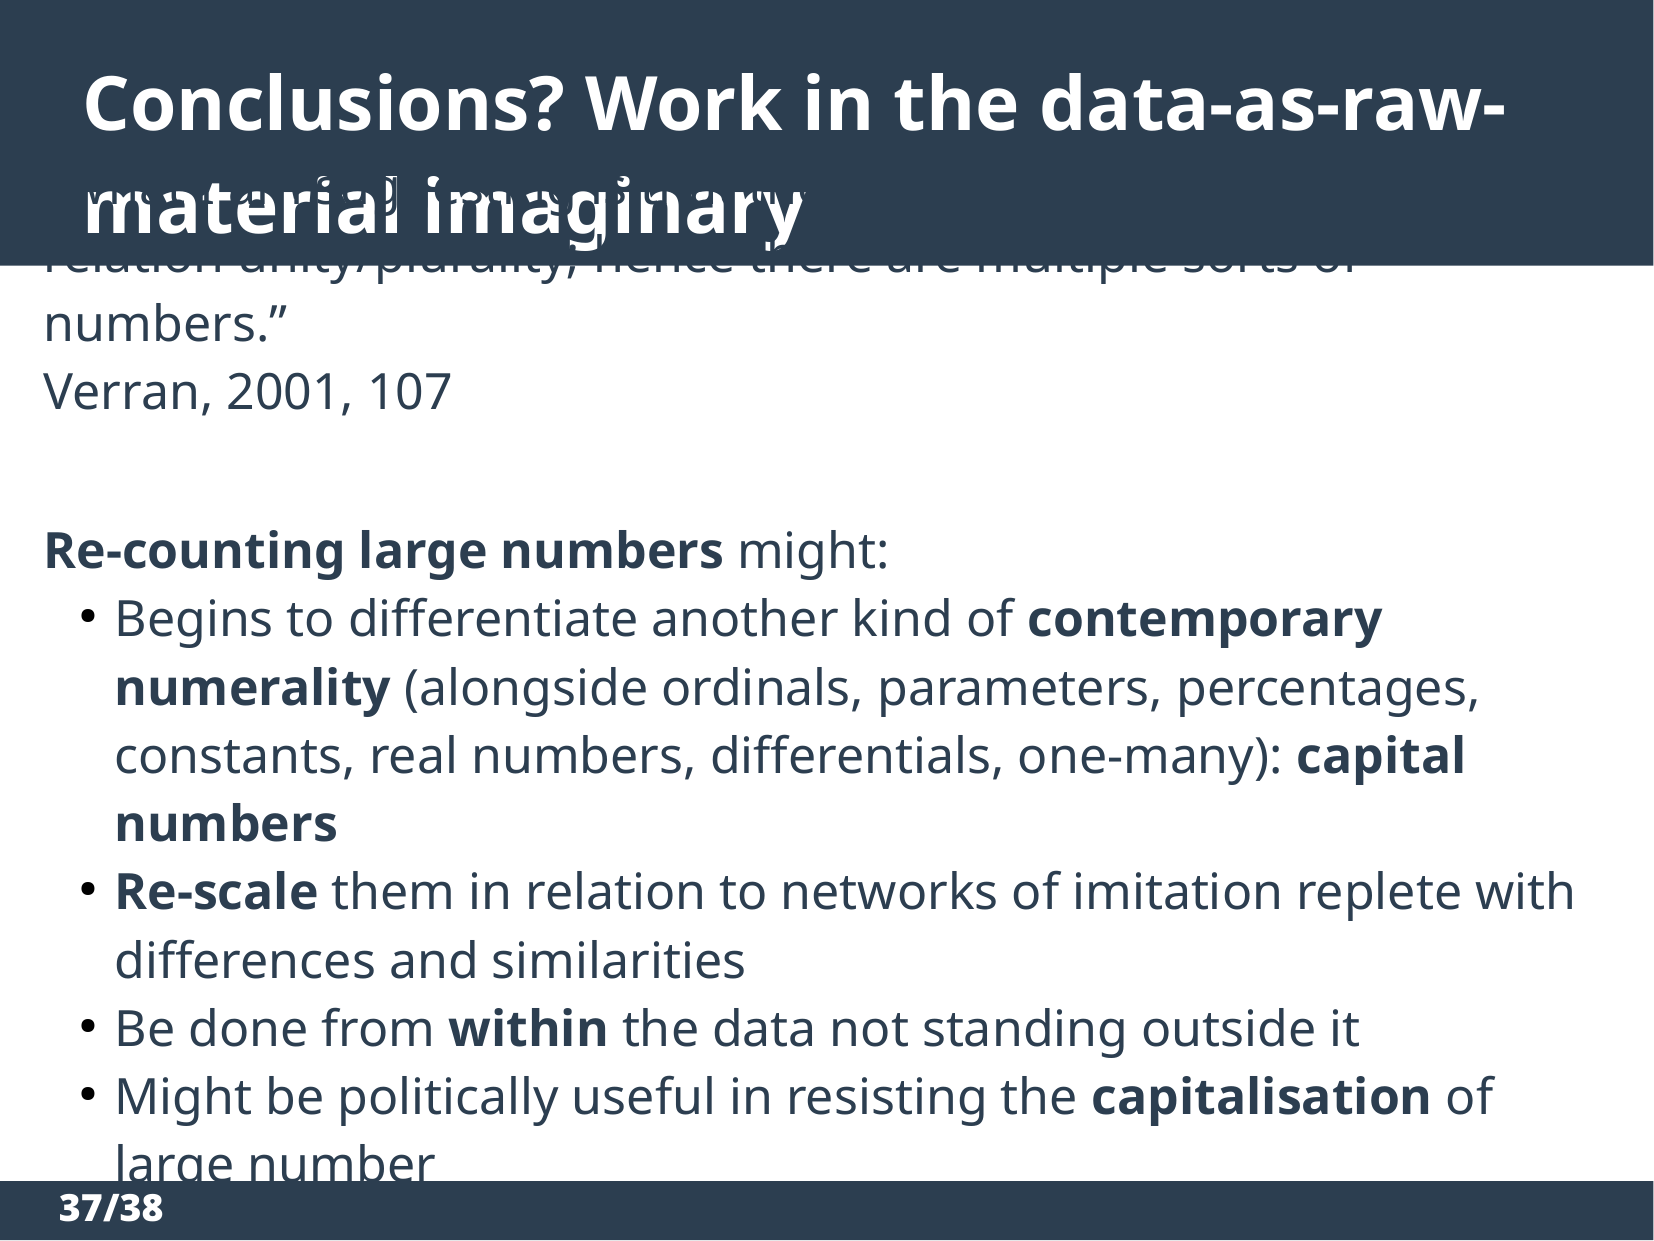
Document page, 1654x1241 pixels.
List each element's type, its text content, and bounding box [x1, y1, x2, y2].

title Conclusions? Work in the data-as-raw-material imaginary [82, 49, 1571, 257]
subtitle “What I am suggesting is that there are multiple ways to do the relation unity/plurality; hence there are multiple sorts of numbers.” Verran, 2001, 107 Re-counting large numbers might: Begins to differentiate another kind of contemporary numerality (alongside ordinals, parameters, percentages, constants, real numbers, differentials, one-many): capital numbers Re-scale them in relation to networks of imitation replete with differences and similarities Be done from within the data not standing outside it Might be politically useful in resisting the capitalisation of large number [43, 257, 1580, 1182]
